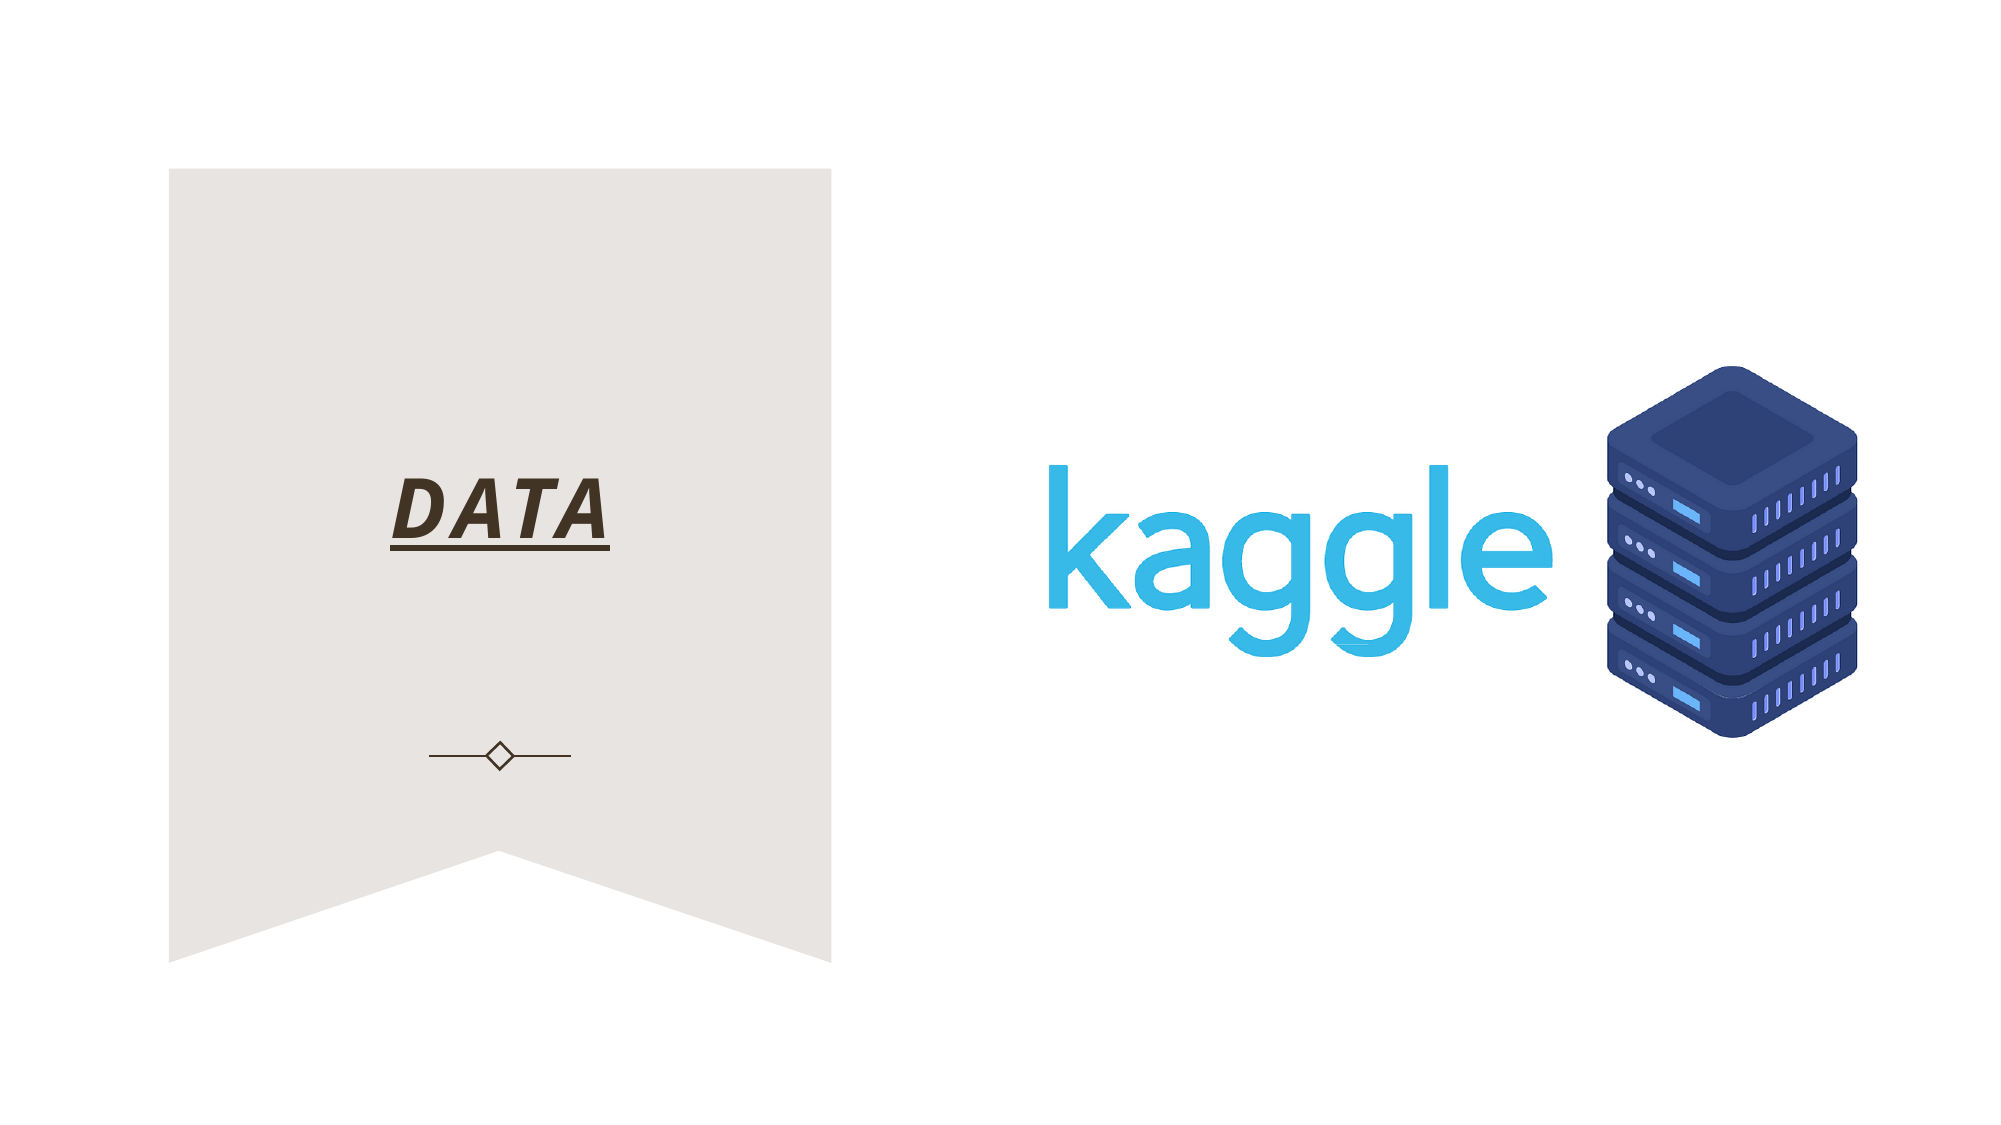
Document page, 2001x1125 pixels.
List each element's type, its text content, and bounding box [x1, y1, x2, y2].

text_box [0, 0, 2000, 1125]
title DATA [230, 229, 770, 563]
picture [999, 258, 1912, 867]
